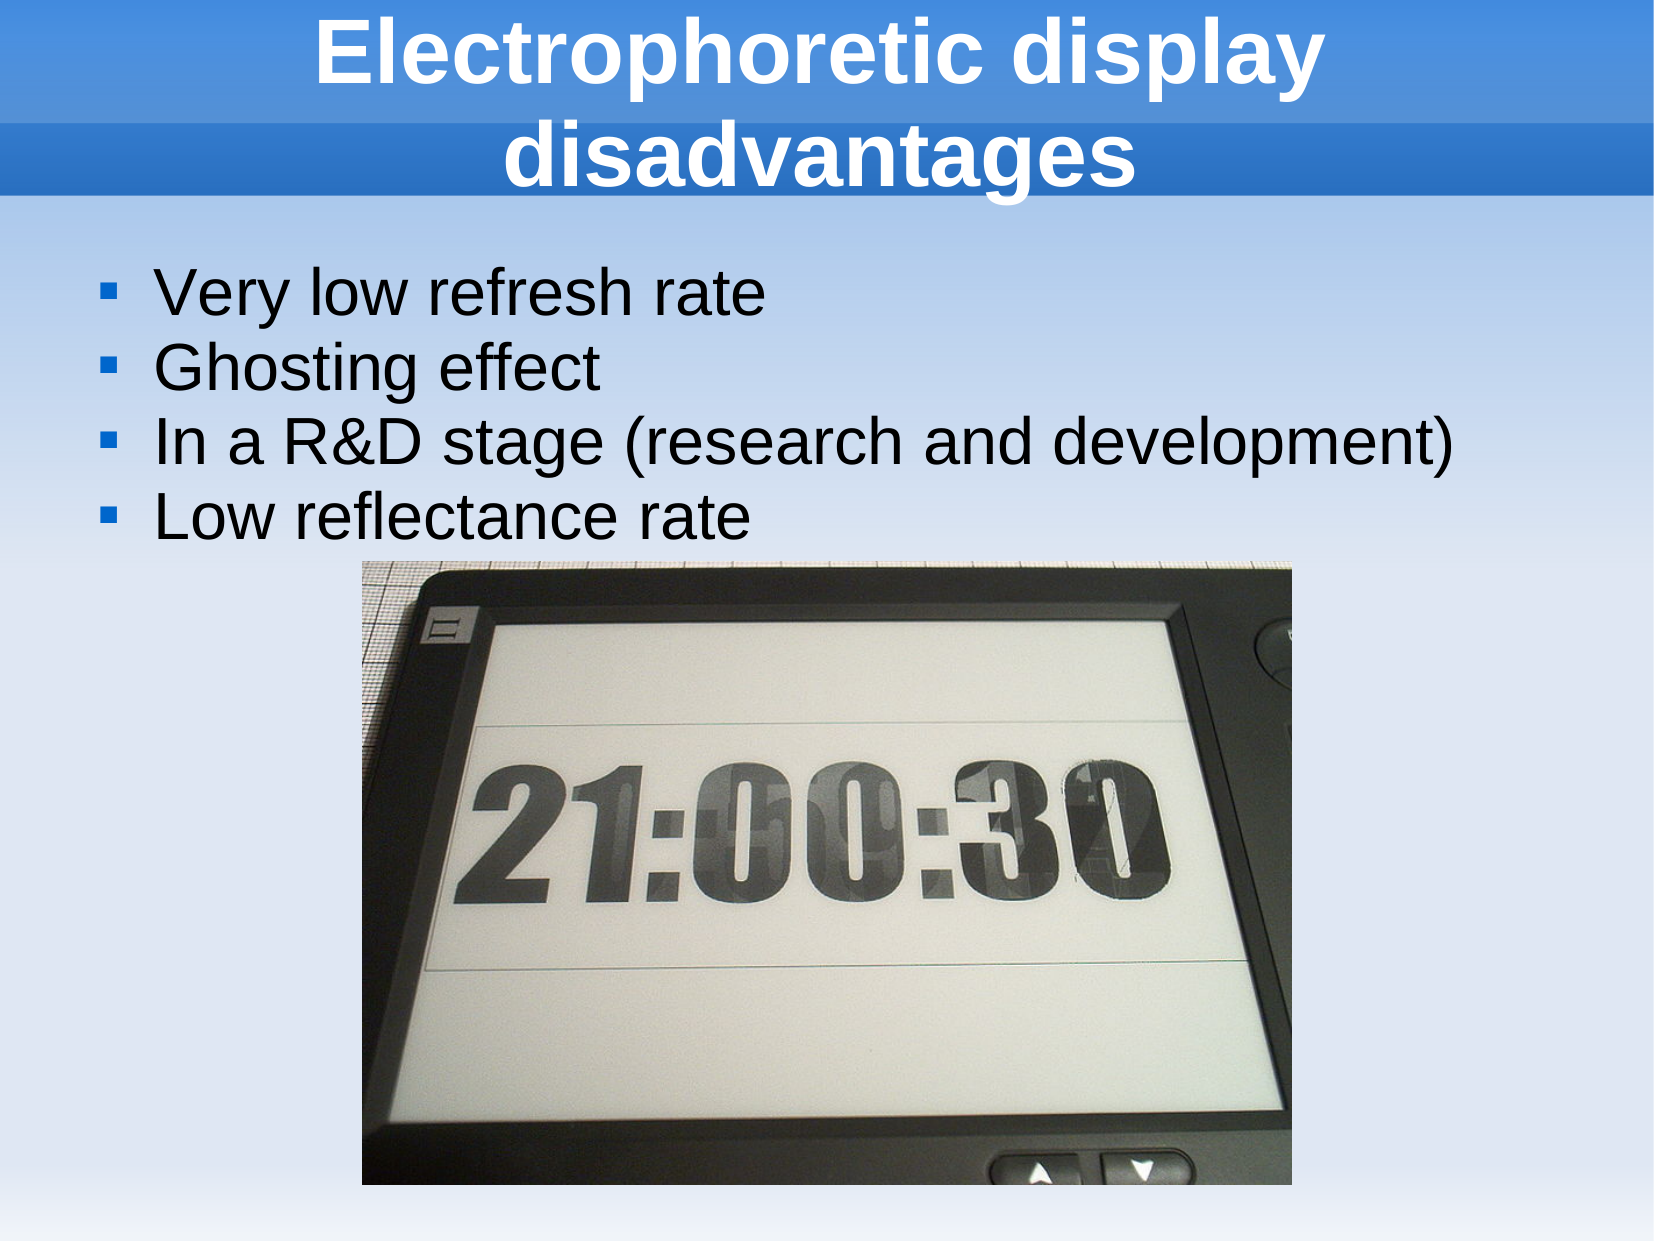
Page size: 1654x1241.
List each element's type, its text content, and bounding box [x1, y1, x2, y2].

picture [0, 0, 1654, 1241]
list Very low refresh rate Ghosting effect In a R&D stage (research and development) Low reflectance rate [82, 254, 1571, 1059]
title Electrophoretic display disadvantages [76, 1, 1565, 207]
